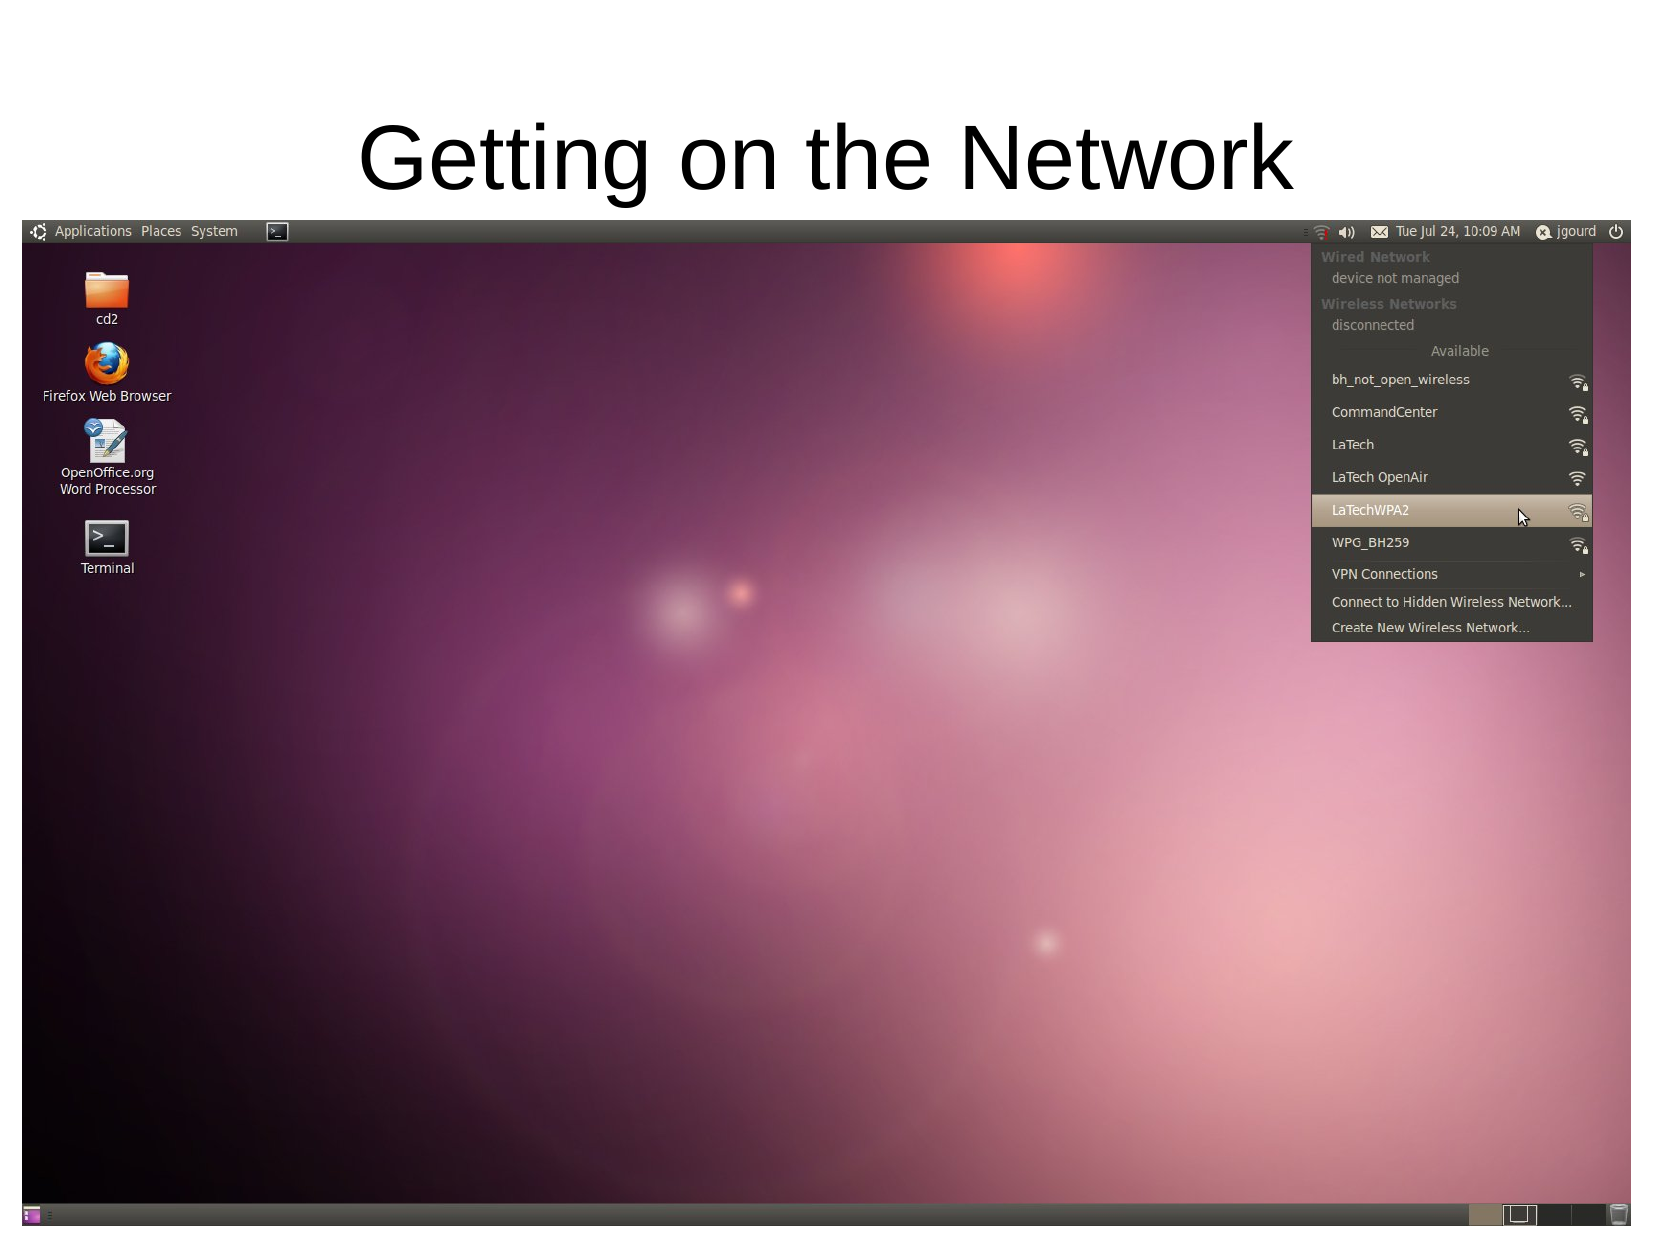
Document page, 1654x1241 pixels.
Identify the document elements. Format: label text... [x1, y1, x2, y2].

picture [22, 220, 1631, 1226]
title Getting on the Network [82, 49, 1571, 220]
